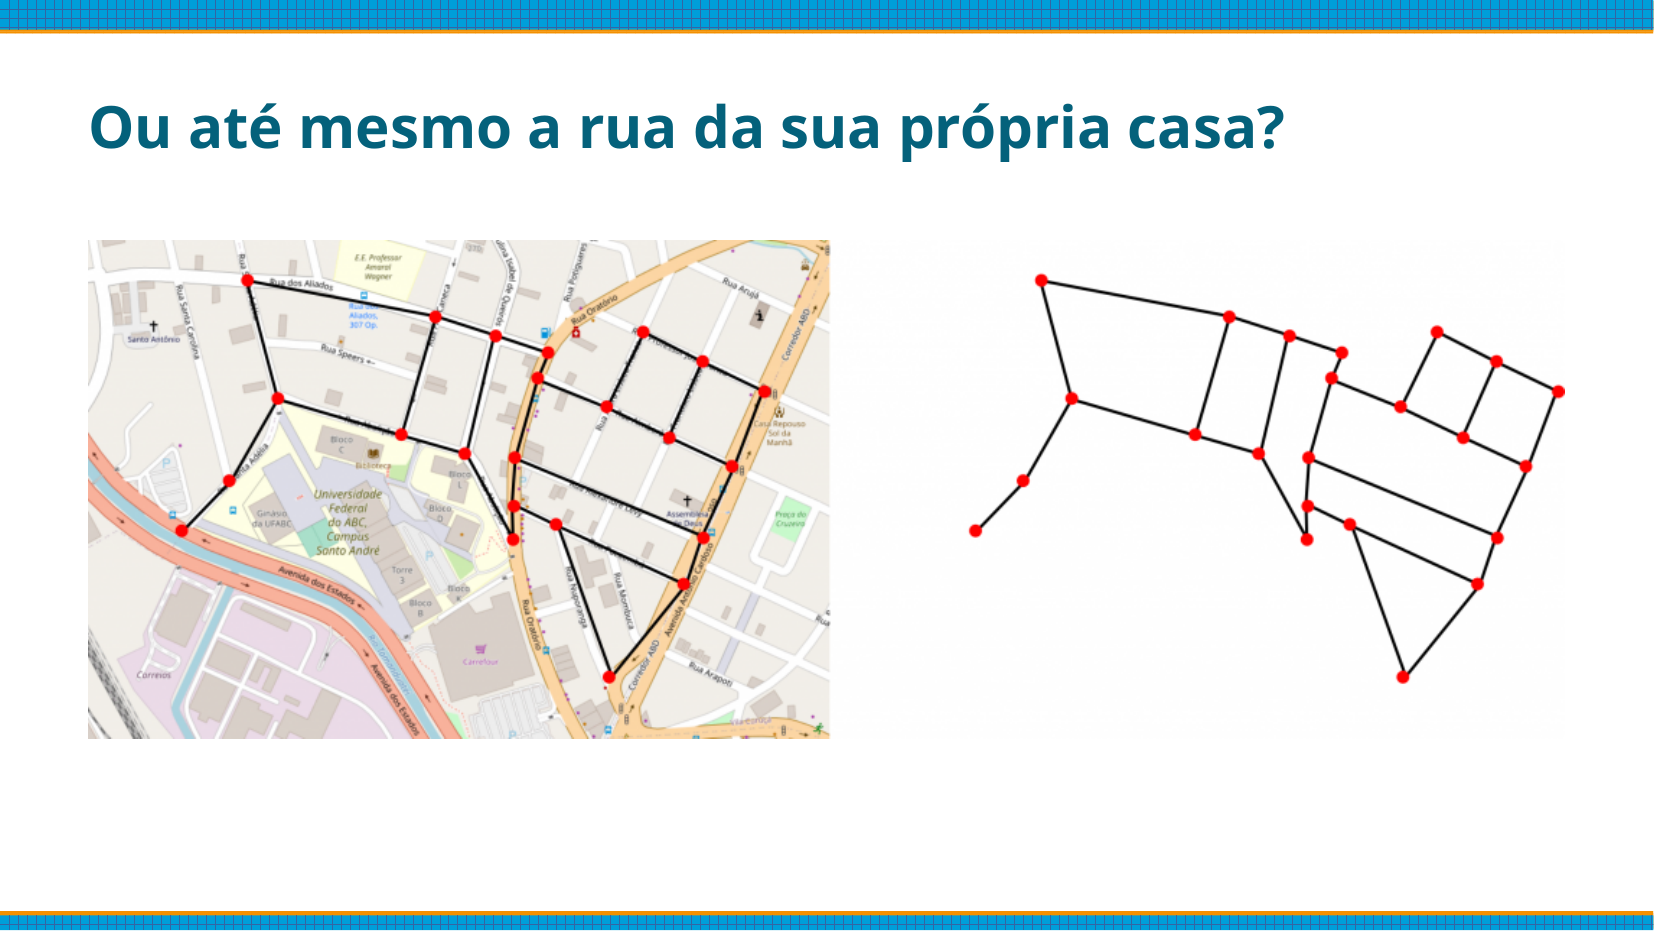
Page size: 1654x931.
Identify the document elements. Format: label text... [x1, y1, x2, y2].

title Ou até mesmo a rua da sua própria casa? [88, 44, 1565, 207]
picture [88, 240, 1565, 739]
